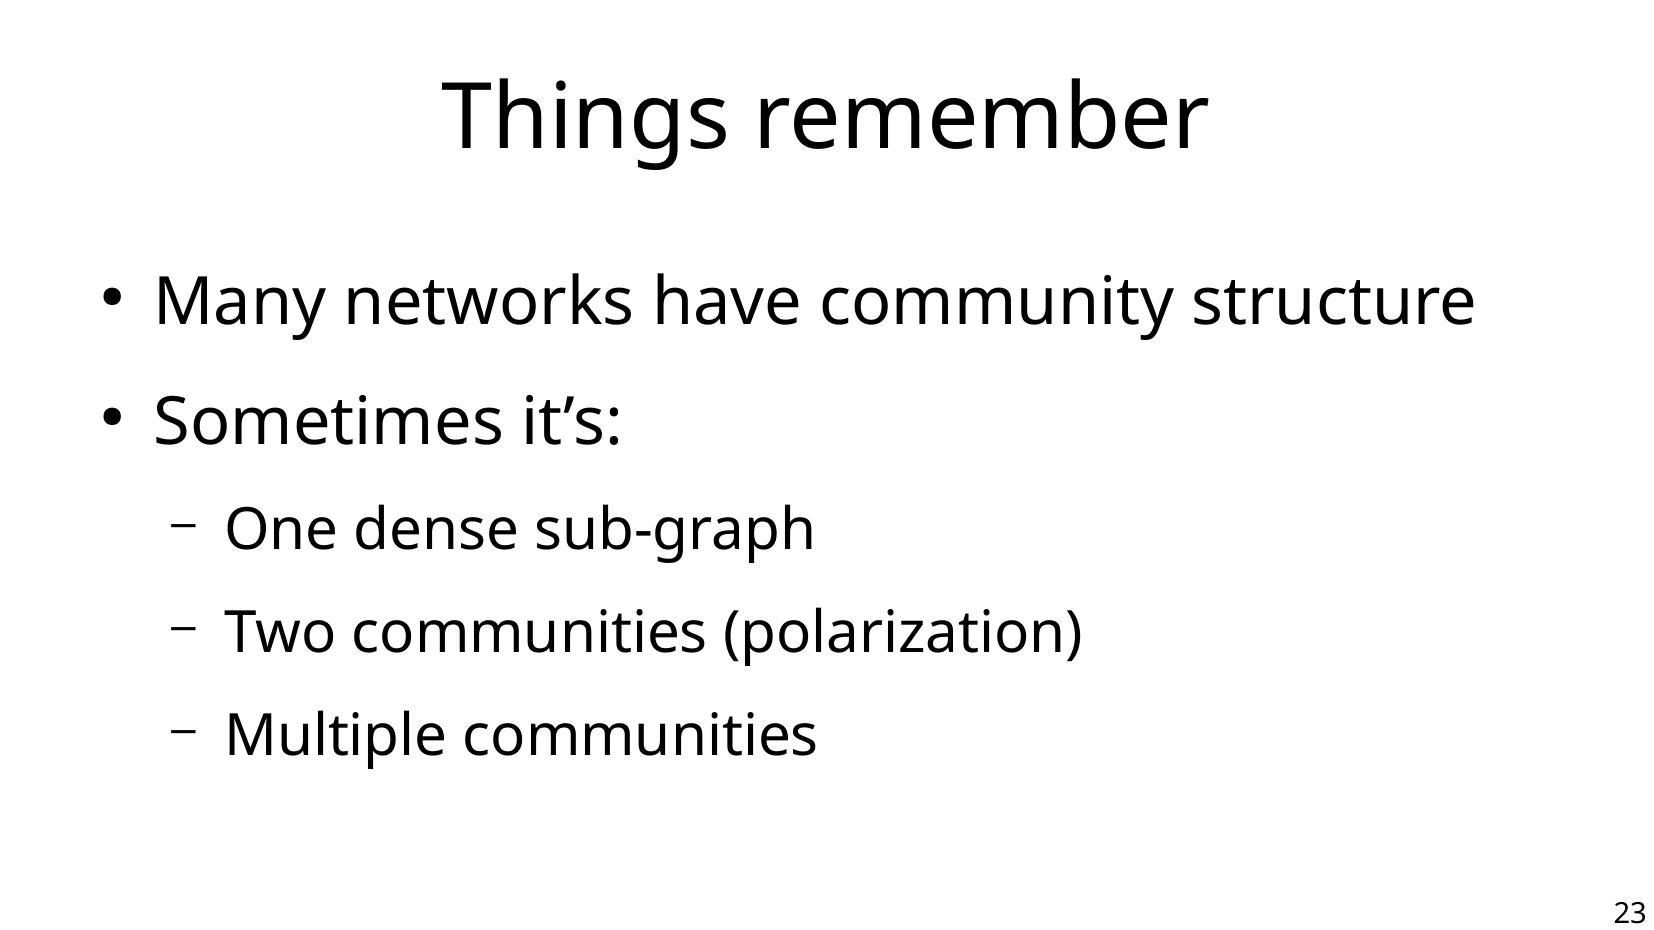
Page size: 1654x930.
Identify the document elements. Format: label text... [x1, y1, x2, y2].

title Things remember [82, 1, 1571, 225]
list Many networks have community structure Sometimes it’s: One dense sub-graph Two communities (polarization) Multiple communities [82, 252, 1571, 793]
